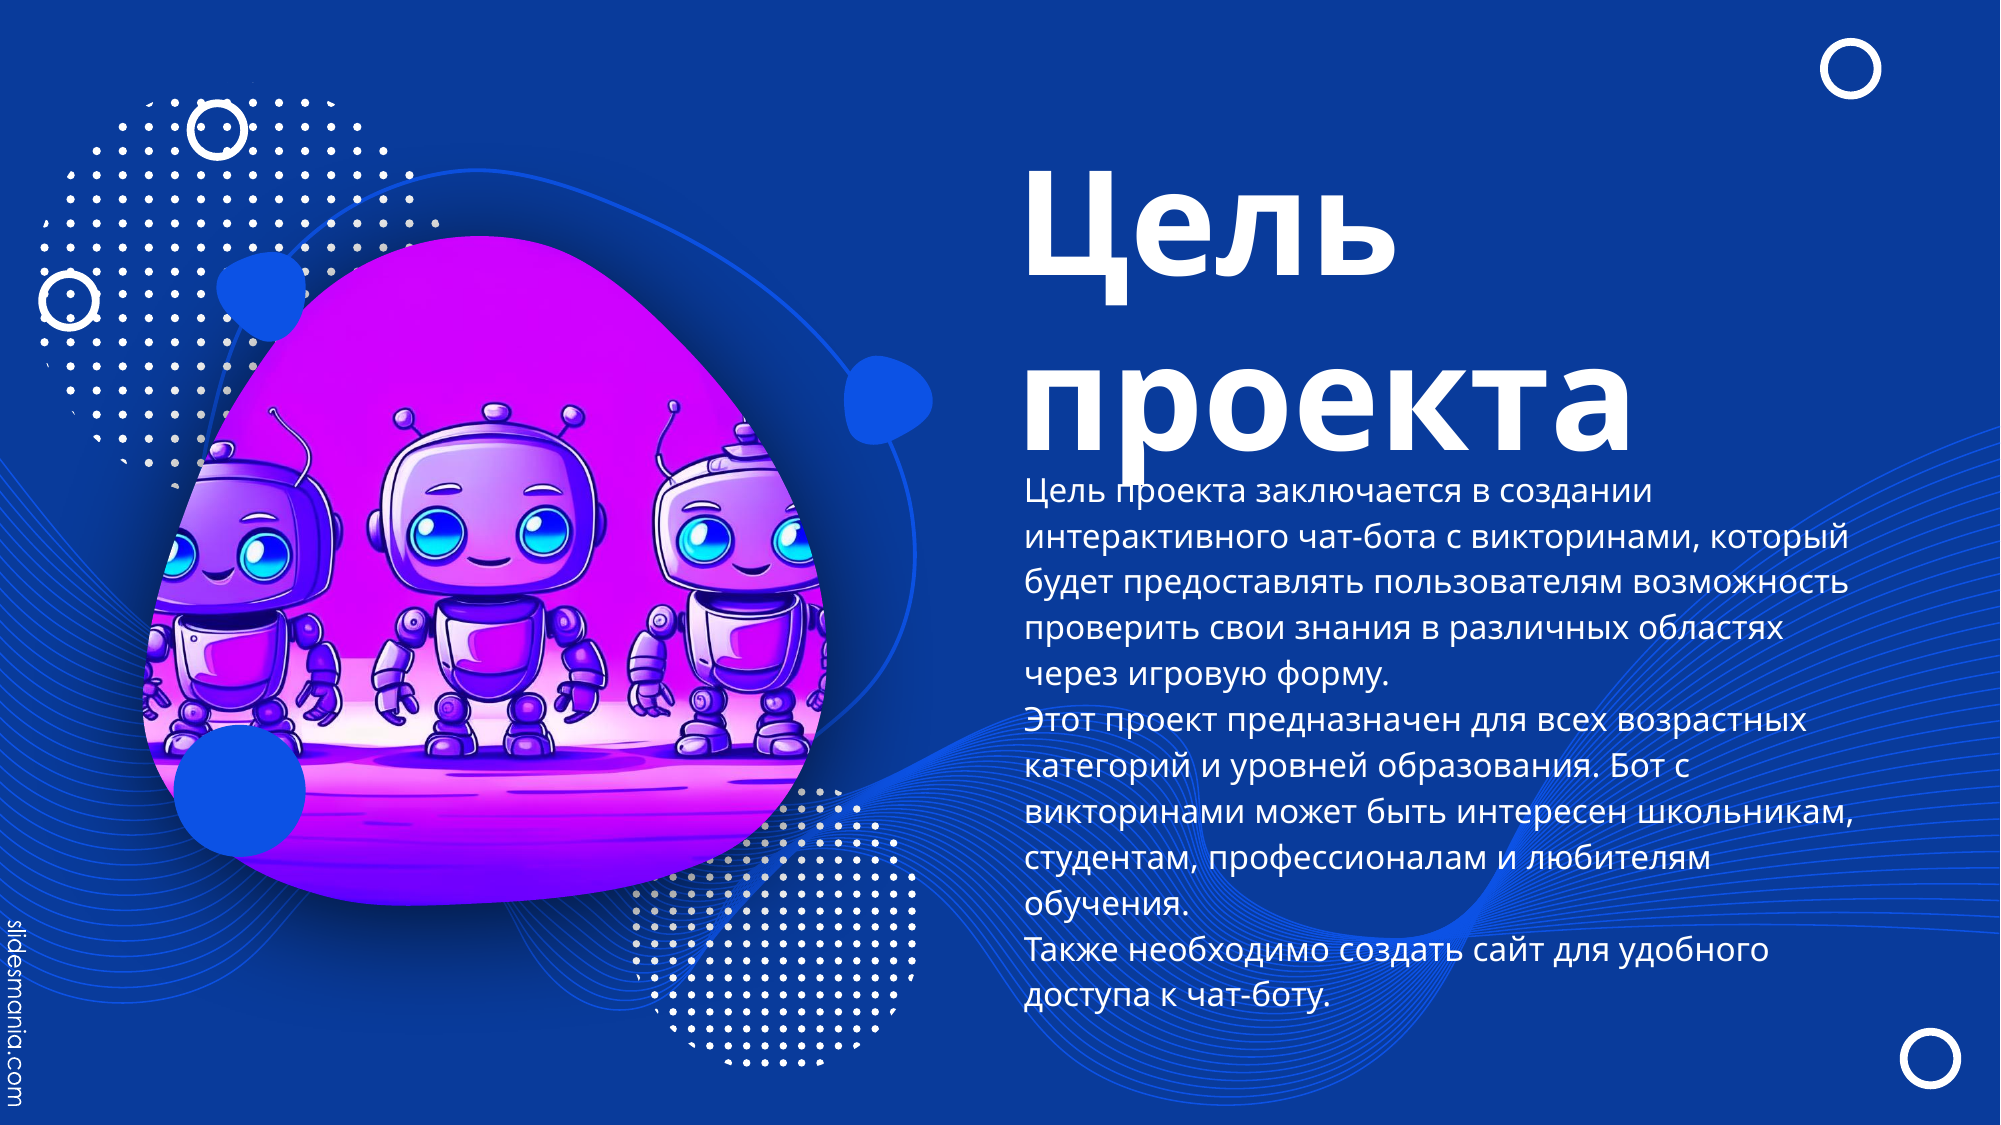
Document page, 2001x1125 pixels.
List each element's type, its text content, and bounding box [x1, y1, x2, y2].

text_box [725, 940, 732, 947]
text_box [688, 940, 695, 947]
text_box [798, 940, 805, 947]
text_box [798, 1025, 805, 1032]
text_box [118, 146, 127, 156]
text_box [817, 1008, 823, 1015]
text_box [92, 338, 101, 347]
text_box [670, 957, 677, 964]
text_box [688, 1025, 695, 1032]
text_box [300, 195, 310, 204]
text_box [633, 923, 640, 930]
text_box [145, 102, 154, 107]
text_box [780, 806, 787, 812]
text_box [170, 289, 180, 299]
text_box [327, 195, 336, 204]
text_box [798, 991, 805, 998]
text_box [379, 146, 388, 156]
text_box [144, 386, 154, 395]
text_box [196, 386, 206, 395]
text_box [872, 957, 879, 964]
text_box [853, 1008, 860, 1015]
text_box [196, 98, 206, 107]
text_box [353, 195, 362, 204]
text_box [92, 289, 101, 299]
text_box [144, 122, 154, 132]
text_box [780, 923, 787, 930]
text_box [798, 891, 805, 898]
text_box [40, 267, 49, 276]
text_box [170, 195, 180, 204]
text_box [353, 122, 362, 132]
text_box [725, 923, 732, 930]
text_box [222, 243, 232, 252]
text_box [248, 171, 258, 180]
text_box [817, 957, 823, 964]
text_box [118, 338, 127, 347]
text_box [743, 1025, 750, 1032]
text_box [706, 991, 713, 998]
text_box [743, 1042, 750, 1049]
text_box [762, 923, 768, 930]
text_box [248, 195, 258, 204]
text_box [872, 974, 879, 981]
text_box [725, 991, 732, 998]
text_box [142, 236, 827, 906]
text_box [780, 1008, 787, 1015]
text_box [144, 410, 154, 419]
text_box [843, 355, 933, 445]
text_box [633, 908, 640, 915]
text_box [144, 243, 154, 252]
text_box [743, 957, 750, 964]
text_box [170, 122, 180, 132]
text_box [872, 908, 879, 915]
text_box [274, 146, 284, 156]
text_box [92, 410, 101, 419]
text_box [43, 219, 49, 228]
text_box [835, 840, 842, 846]
text_box [196, 219, 206, 228]
text_box [222, 362, 232, 371]
text_box [706, 923, 713, 930]
text_box [688, 1008, 695, 1015]
text_box [890, 840, 897, 846]
text_box [144, 171, 154, 180]
text_box [327, 243, 336, 252]
text_box [762, 1008, 768, 1015]
text_box [118, 171, 127, 180]
text_box [144, 219, 154, 228]
text_box [144, 338, 154, 347]
text_box [872, 1008, 879, 1015]
text_box [118, 410, 127, 419]
text_box [633, 957, 640, 964]
text_box [118, 434, 127, 443]
text_box [222, 195, 232, 204]
text_box [170, 267, 180, 276]
text_box [835, 1025, 842, 1032]
text_box [92, 171, 101, 180]
text_box [327, 146, 336, 156]
text_box [688, 957, 695, 964]
text_box [300, 243, 310, 252]
text_box [817, 1025, 823, 1032]
text_box [66, 267, 75, 276]
text_box [762, 891, 768, 898]
text_box [706, 874, 713, 881]
text_box [144, 146, 154, 156]
text_box [40, 313, 49, 323]
text_box [725, 957, 732, 964]
text_box [327, 219, 336, 228]
text_box [706, 908, 713, 915]
text_box [762, 1025, 768, 1032]
text_box [144, 434, 154, 443]
text_box [853, 940, 860, 947]
text_box [353, 171, 362, 180]
text_box [853, 806, 860, 812]
text_box [872, 991, 879, 998]
text_box [118, 122, 127, 132]
text_box [170, 243, 180, 252]
text_box [118, 386, 127, 395]
text_box [248, 243, 258, 252]
text_box [633, 891, 640, 898]
text_box [651, 991, 658, 998]
text_box [170, 219, 180, 228]
text_box [872, 840, 879, 846]
text_box [706, 1008, 713, 1015]
text_box [798, 857, 805, 864]
text_box [66, 243, 75, 252]
text_box [762, 1059, 768, 1066]
text_box [725, 1008, 732, 1015]
text_box [890, 891, 897, 898]
text_box [688, 891, 695, 898]
text_box [762, 940, 768, 947]
text_box [353, 146, 362, 156]
text_box [651, 974, 658, 981]
text_box [222, 386, 232, 395]
text_box [853, 1042, 860, 1048]
text_box [66, 219, 75, 228]
text_box [405, 171, 414, 180]
text_box [890, 908, 897, 915]
text_box [780, 991, 787, 998]
text_box [817, 891, 823, 898]
text_box [118, 195, 127, 204]
text_box [762, 991, 768, 998]
text_box [817, 923, 823, 930]
text_box [144, 267, 154, 276]
text_box [651, 923, 658, 930]
text_box [196, 146, 206, 156]
text_box [353, 219, 362, 228]
text_box [92, 243, 101, 252]
text_box [835, 806, 842, 812]
text_box [118, 313, 127, 323]
text_box [835, 823, 842, 829]
text_box [274, 195, 284, 204]
text_box [835, 974, 842, 981]
text_box [379, 219, 388, 228]
text_box [853, 823, 860, 829]
text_box [93, 434, 101, 443]
text_box [706, 891, 713, 898]
text_box [300, 98, 310, 107]
text_box [670, 974, 677, 981]
text_box [725, 1059, 732, 1065]
text_box [762, 974, 768, 981]
text_box [274, 122, 284, 132]
text_box [890, 991, 897, 998]
text_box [798, 1008, 805, 1015]
text_box [300, 122, 310, 132]
text_box [743, 974, 750, 981]
text_box [118, 219, 127, 228]
text_box [670, 940, 677, 947]
text_box [872, 823, 879, 829]
text_box [118, 267, 127, 276]
text_box [405, 195, 414, 204]
text_box [725, 857, 732, 864]
text_box [872, 923, 879, 930]
text_box [890, 974, 897, 981]
text_box [92, 313, 101, 323]
text_box [327, 267, 336, 276]
title Цель проекта [996, 196, 1870, 414]
text_box [144, 313, 154, 323]
text_box [353, 243, 362, 252]
text_box [222, 171, 232, 180]
text_box [92, 362, 101, 371]
text_box [743, 891, 750, 898]
text_box [780, 823, 787, 829]
text_box [725, 874, 732, 881]
text_box [798, 840, 805, 846]
text_box [780, 840, 787, 846]
text_box [651, 891, 658, 898]
text_box [762, 1042, 768, 1049]
text_box [853, 1025, 860, 1032]
text_box [196, 243, 206, 252]
text_box [743, 857, 750, 864]
text_box [835, 874, 842, 881]
text_box [118, 243, 127, 252]
text_box [853, 908, 860, 915]
text_box [92, 195, 101, 204]
text_box [890, 940, 897, 947]
text_box [835, 923, 842, 930]
text_box [909, 957, 915, 964]
text_box [670, 891, 677, 898]
text_box [66, 386, 75, 395]
text_box [120, 458, 127, 465]
text_box [300, 219, 310, 228]
text_box [170, 338, 180, 347]
text_box [327, 100, 335, 107]
text_box [67, 171, 75, 180]
text_box [688, 974, 695, 981]
text_box [170, 313, 180, 323]
text_box [872, 857, 879, 864]
text_box [66, 338, 75, 347]
text_box [909, 908, 915, 915]
text_box [651, 957, 658, 964]
text_box [248, 98, 258, 107]
text_box [835, 991, 842, 998]
text_box [706, 1042, 713, 1049]
text_box [798, 957, 805, 964]
text_box [835, 1008, 842, 1015]
text_box [780, 857, 787, 864]
text_box [66, 289, 75, 299]
text_box [909, 874, 915, 881]
text_box [633, 940, 640, 947]
text_box [688, 908, 695, 915]
text_box [780, 908, 787, 915]
text_box [817, 974, 823, 981]
list Цель проекта заключается в создании интерактивного чат-бота с викторинами, который будет предоставлять пользователям возможность проверить свои знания в различных областях через игровую форму. Этот проект предназначен для всех возрастных категорий и уровней образования. Бот с викторинами может быть интересен школьникам, студентам, профессионалам и любителям обучения. Также необходимо создать сайт для удобного доступа к чат-боту. [1003, 442, 1898, 827]
text_box [92, 386, 101, 395]
text_box [872, 940, 879, 947]
text_box [118, 362, 127, 371]
text_box [817, 857, 823, 864]
text_box [170, 434, 180, 443]
text_box [222, 146, 232, 156]
text_box [798, 874, 805, 881]
text_box [688, 923, 695, 930]
text_box [853, 923, 860, 930]
text_box [274, 98, 284, 107]
text_box [170, 171, 180, 180]
text_box [743, 1059, 750, 1066]
text_box [66, 195, 75, 204]
text_box [817, 991, 823, 998]
text_box [405, 219, 414, 228]
text_box [762, 857, 768, 864]
text_box [688, 874, 695, 881]
text_box [706, 940, 713, 947]
text_box [196, 289, 206, 299]
text_box [40, 338, 49, 347]
text_box [300, 146, 310, 156]
text_box [798, 923, 805, 930]
text_box [222, 122, 232, 132]
text_box [817, 874, 823, 881]
text_box [170, 98, 180, 107]
text_box [762, 874, 768, 881]
text_box [670, 1025, 677, 1032]
text_box [725, 974, 732, 981]
text_box [890, 857, 897, 864]
text_box [688, 991, 695, 998]
text_box [66, 362, 75, 371]
text_box [762, 957, 768, 964]
text_box [872, 1025, 879, 1032]
text_box [890, 874, 897, 881]
text_box [40, 289, 49, 299]
text_box [798, 1042, 805, 1049]
text_box [725, 1025, 732, 1032]
text_box [725, 891, 732, 898]
text_box [274, 219, 284, 228]
text_box [66, 313, 75, 323]
text_box [670, 908, 677, 915]
text_box [835, 957, 842, 964]
text_box [798, 823, 805, 829]
text_box [890, 923, 897, 930]
text_box [300, 171, 310, 180]
text_box [92, 146, 101, 156]
text_box [40, 243, 49, 252]
text_box [780, 1059, 787, 1066]
text_box [222, 338, 232, 347]
text_box [743, 1008, 750, 1015]
text_box [853, 874, 860, 881]
text_box [835, 1042, 842, 1049]
text_box [780, 940, 787, 947]
text_box [853, 991, 860, 998]
text_box [670, 923, 677, 930]
text_box [817, 1042, 823, 1049]
text_box [909, 923, 915, 930]
text_box [144, 458, 154, 468]
text_box [780, 1025, 787, 1032]
text_box [780, 957, 787, 964]
text_box [706, 957, 713, 964]
text_box [780, 974, 787, 981]
text_box [835, 857, 842, 864]
text_box [743, 874, 750, 881]
text_box [872, 874, 879, 881]
text_box [144, 289, 154, 299]
text_box [780, 874, 787, 881]
text_box [743, 940, 750, 947]
text_box [196, 434, 206, 443]
text_box [853, 957, 860, 964]
text_box [170, 362, 180, 371]
text_box [743, 991, 750, 998]
text_box [670, 991, 677, 998]
text_box [762, 908, 768, 915]
text_box [431, 219, 440, 228]
text_box [248, 122, 258, 132]
text_box [171, 482, 180, 490]
text_box [196, 313, 206, 323]
text_box [92, 267, 101, 276]
text_box [725, 908, 732, 915]
text_box [170, 410, 180, 419]
text_box [248, 219, 258, 228]
text_box [379, 243, 388, 252]
text_box [196, 362, 206, 371]
text_box [725, 1042, 732, 1049]
text_box [144, 195, 154, 204]
text_box [222, 219, 232, 228]
text_box [196, 410, 206, 419]
text_box [835, 891, 842, 898]
text_box [798, 806, 805, 812]
text_box [780, 891, 787, 898]
text_box [670, 1008, 677, 1015]
text_box [196, 171, 206, 180]
text_box [780, 1042, 787, 1049]
text_box [890, 957, 897, 964]
text_box [706, 1025, 713, 1032]
text_box [817, 908, 823, 915]
text_box [853, 840, 860, 846]
text_box [798, 974, 805, 981]
text_box [872, 891, 879, 898]
text_box [835, 940, 842, 947]
text_box [170, 458, 180, 468]
text_box [118, 289, 127, 299]
text_box [798, 908, 805, 915]
text_box [274, 171, 284, 180]
text_box [853, 857, 860, 864]
text_box [196, 267, 206, 276]
text_box [327, 171, 336, 180]
text_box [327, 122, 336, 132]
text_box [835, 908, 842, 915]
text_box [817, 940, 823, 947]
text_box [222, 98, 232, 107]
text_box [706, 974, 713, 981]
text_box [144, 362, 154, 371]
text_box [170, 146, 180, 156]
text_box [909, 891, 915, 898]
text_box [196, 338, 206, 347]
text_box [248, 146, 258, 156]
text_box [743, 923, 750, 930]
text_box [651, 940, 658, 947]
text_box [651, 908, 658, 915]
text_box [853, 891, 860, 898]
text_box [170, 386, 180, 395]
text_box [909, 940, 915, 947]
text_box [379, 195, 388, 204]
text_box [743, 908, 750, 915]
text_box [379, 171, 388, 180]
text_box [196, 122, 206, 132]
text_box [92, 219, 101, 228]
text_box [196, 195, 206, 204]
text_box [798, 789, 805, 795]
text_box [853, 974, 860, 981]
text_box [798, 1059, 805, 1066]
